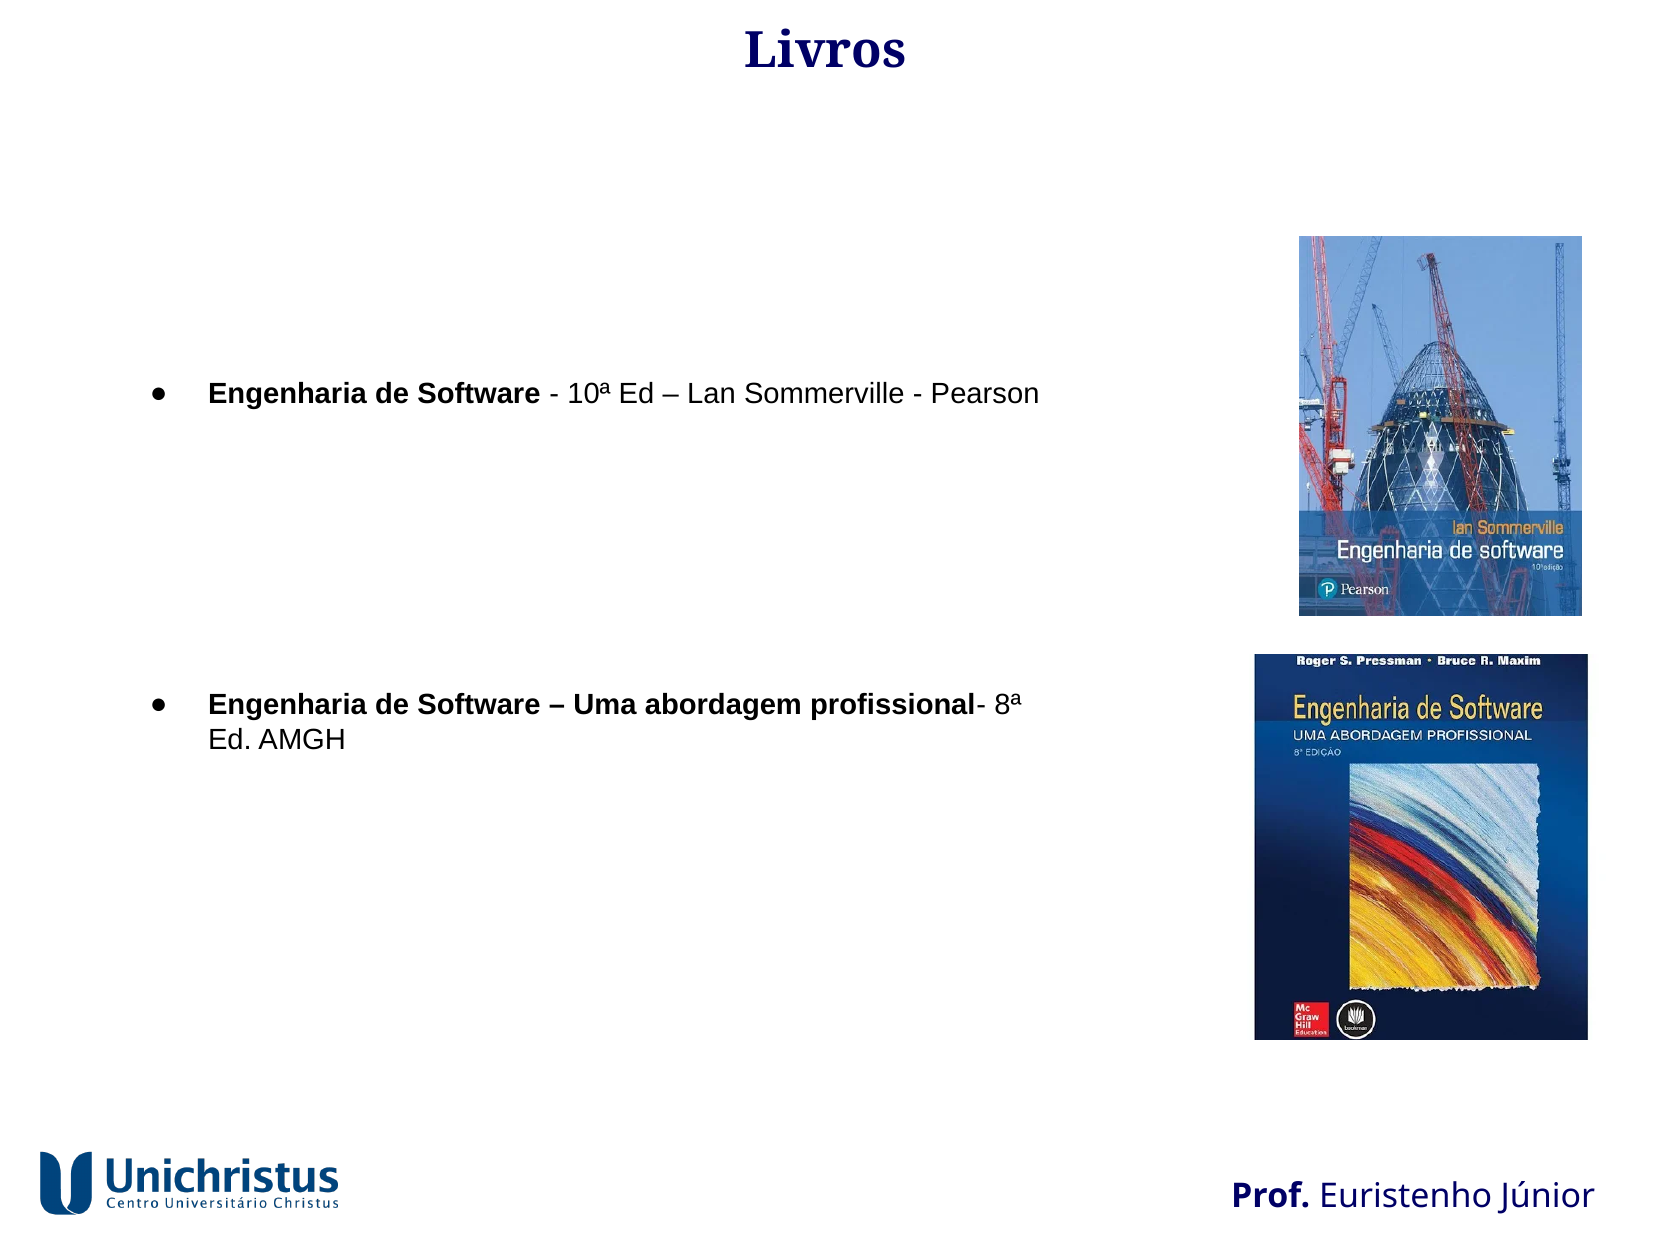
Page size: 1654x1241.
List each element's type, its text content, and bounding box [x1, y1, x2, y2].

picture [1299, 236, 1582, 617]
text_box Engenharia de Software - 10ª Ed – Lan Sommerville - Pearson Engenharia de Software – Uma abordagem profissional- 8ª Ed. AMGH [118, 359, 1075, 957]
text_box Livros [730, 6, 926, 113]
text_box Prof. Euristenho Júnior [1216, 1163, 1654, 1224]
picture [35, 1148, 343, 1217]
picture [1228, 654, 1614, 1040]
